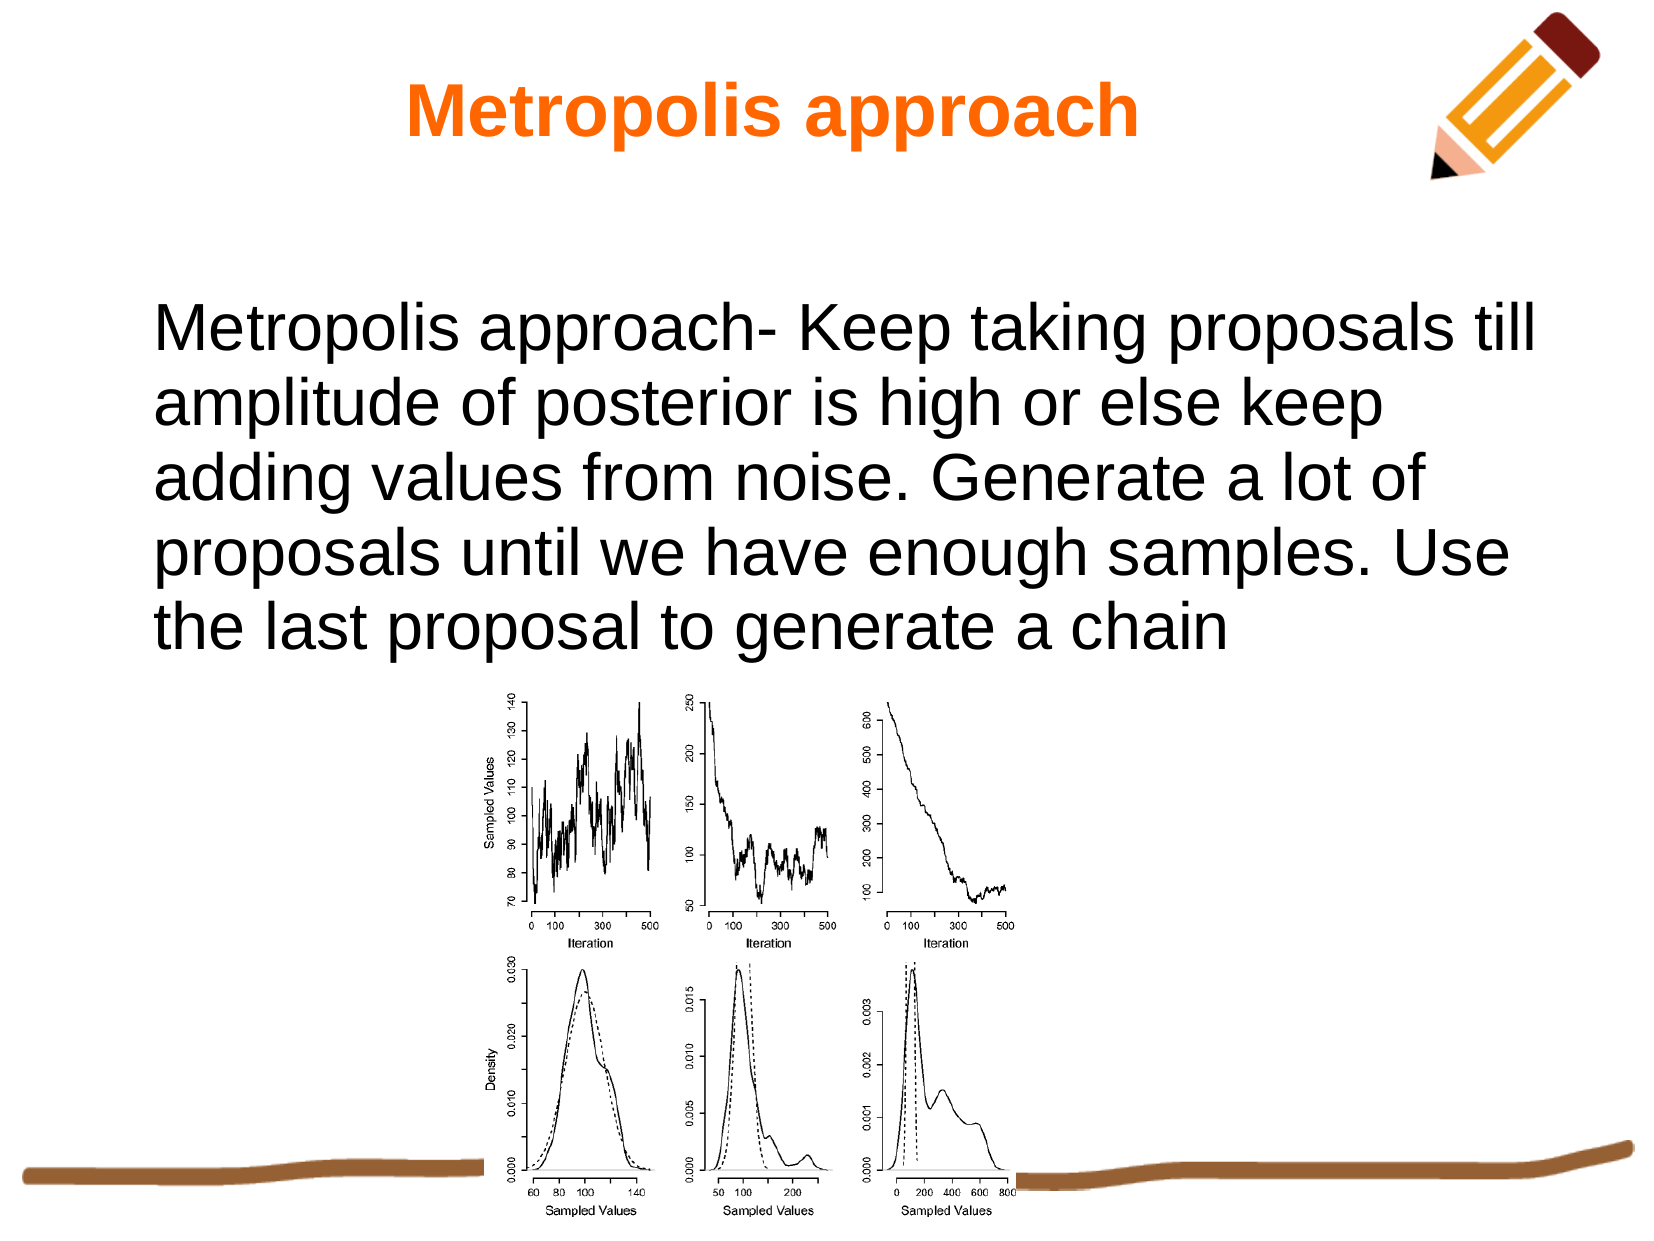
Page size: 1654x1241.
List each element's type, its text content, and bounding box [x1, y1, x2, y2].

title Metropolis approach [82, 49, 1430, 172]
picture [22, 693, 1635, 1217]
list Metropolis approach- Keep taking proposals till amplitude of posterior is high or else keep adding values from noise. Generate a lot of proposals until we have enough samples. Use the last proposal to generate a chain [82, 290, 1571, 1122]
picture [1430, 12, 1601, 181]
